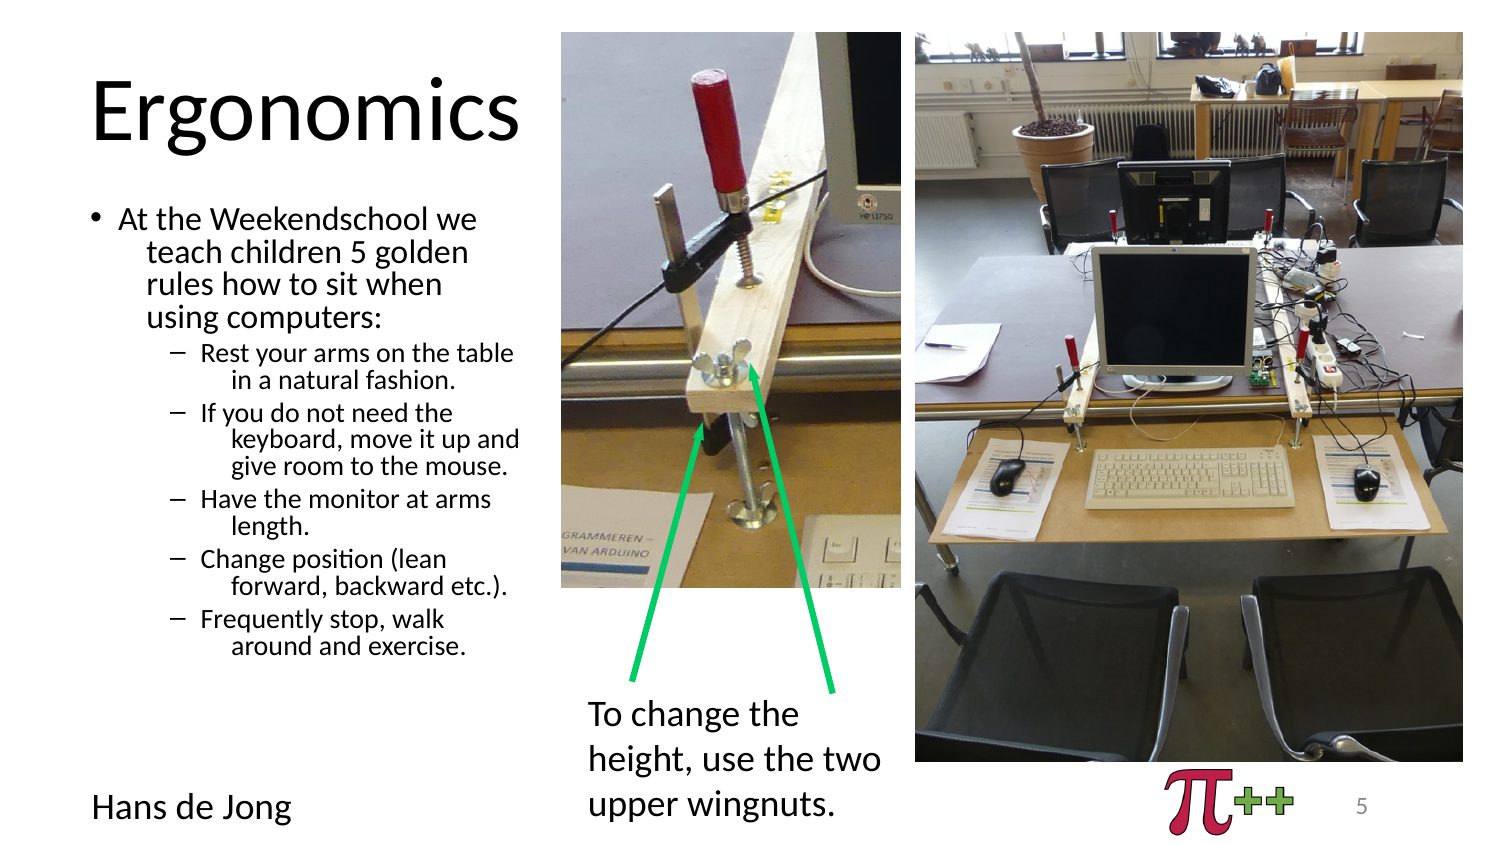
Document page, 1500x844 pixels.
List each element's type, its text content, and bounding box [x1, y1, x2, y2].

text_box 5 [1340, 782, 1426, 827]
text_box To change the height, use the two upper wingnuts. [572, 681, 904, 834]
picture [915, 32, 1463, 762]
picture [561, 175, 901, 588]
title Ergonomics [75, 33, 915, 175]
list At the Weekendschool we teach children 5 golden rules how to sit when using computers: Rest your arms on the table in a natural fashion. If you do not need the keyboard, move it up and give room to the mouse. Have the monitor at arms length. Change position (lean forward, backward etc.). Frequently stop, walk around and exercise. [75, 196, 538, 694]
